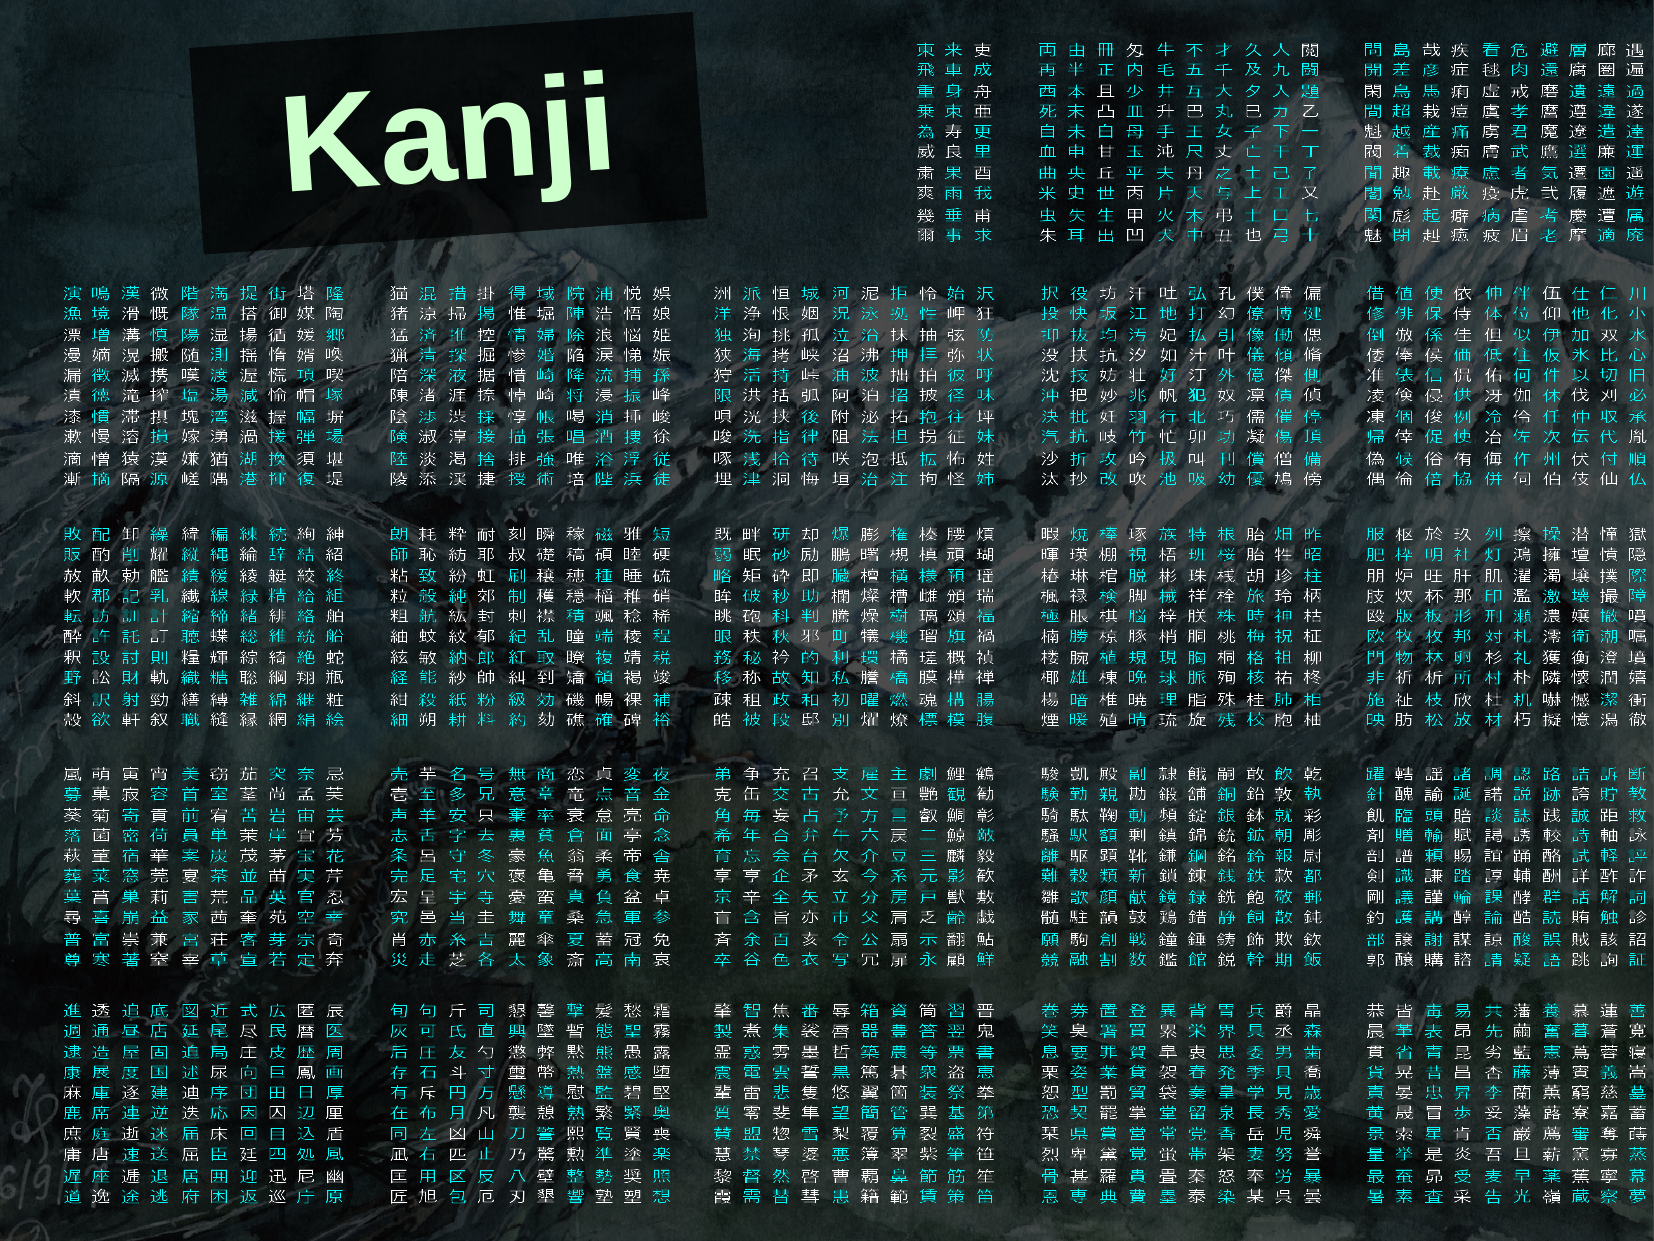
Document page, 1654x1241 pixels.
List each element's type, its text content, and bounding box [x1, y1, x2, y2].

picture [0, 0, 1654, 1241]
title Kanji [188, 11, 708, 255]
